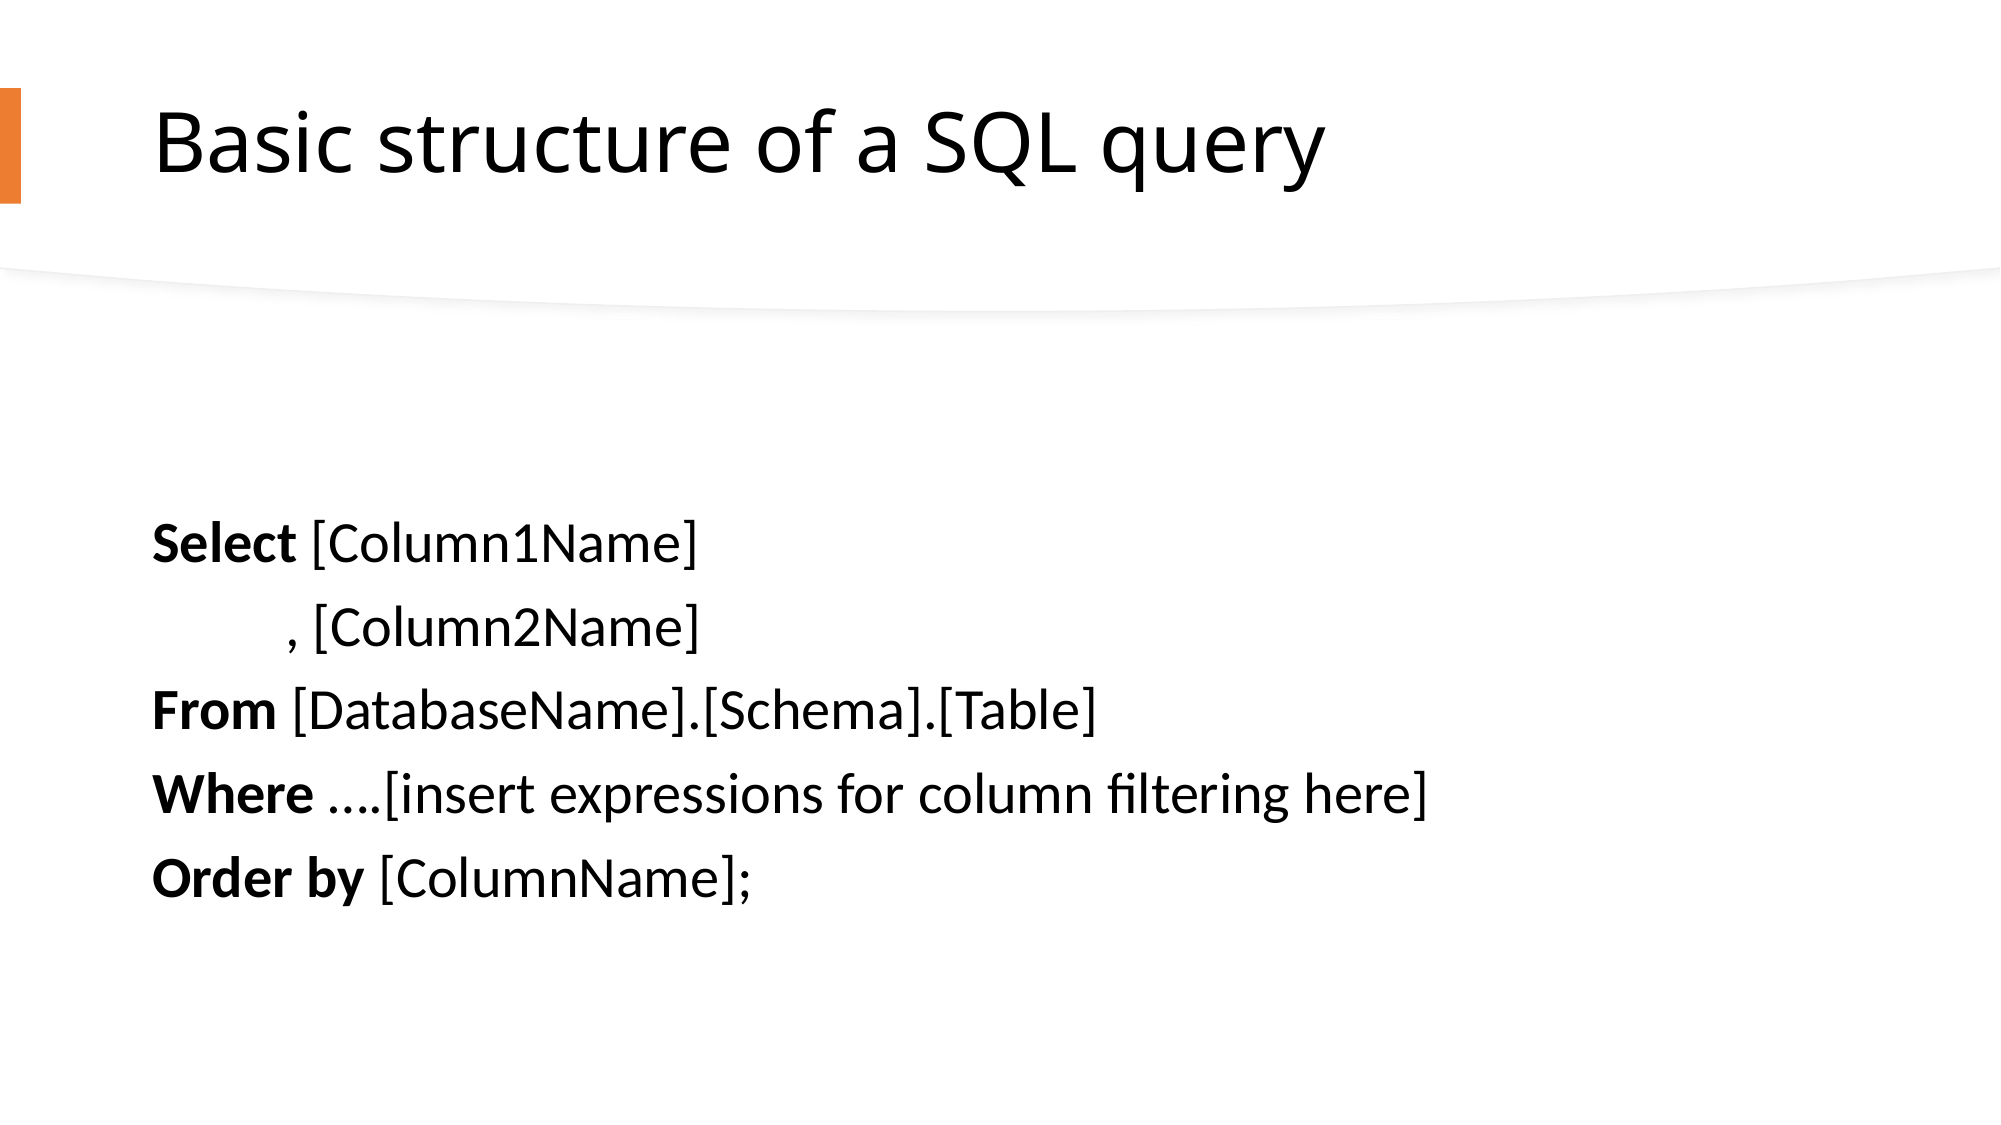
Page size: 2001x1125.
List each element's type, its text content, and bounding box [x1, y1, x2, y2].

title Basic structure of a SQL query [137, 41, 1863, 251]
text_box [0, 88, 21, 204]
list Select [Column1Name] , [Column2Name] From [DatabaseName].[Schema].[Table] Where ….[insert expressions for column filtering here] Order by [ColumnName]; [137, 329, 1863, 1044]
